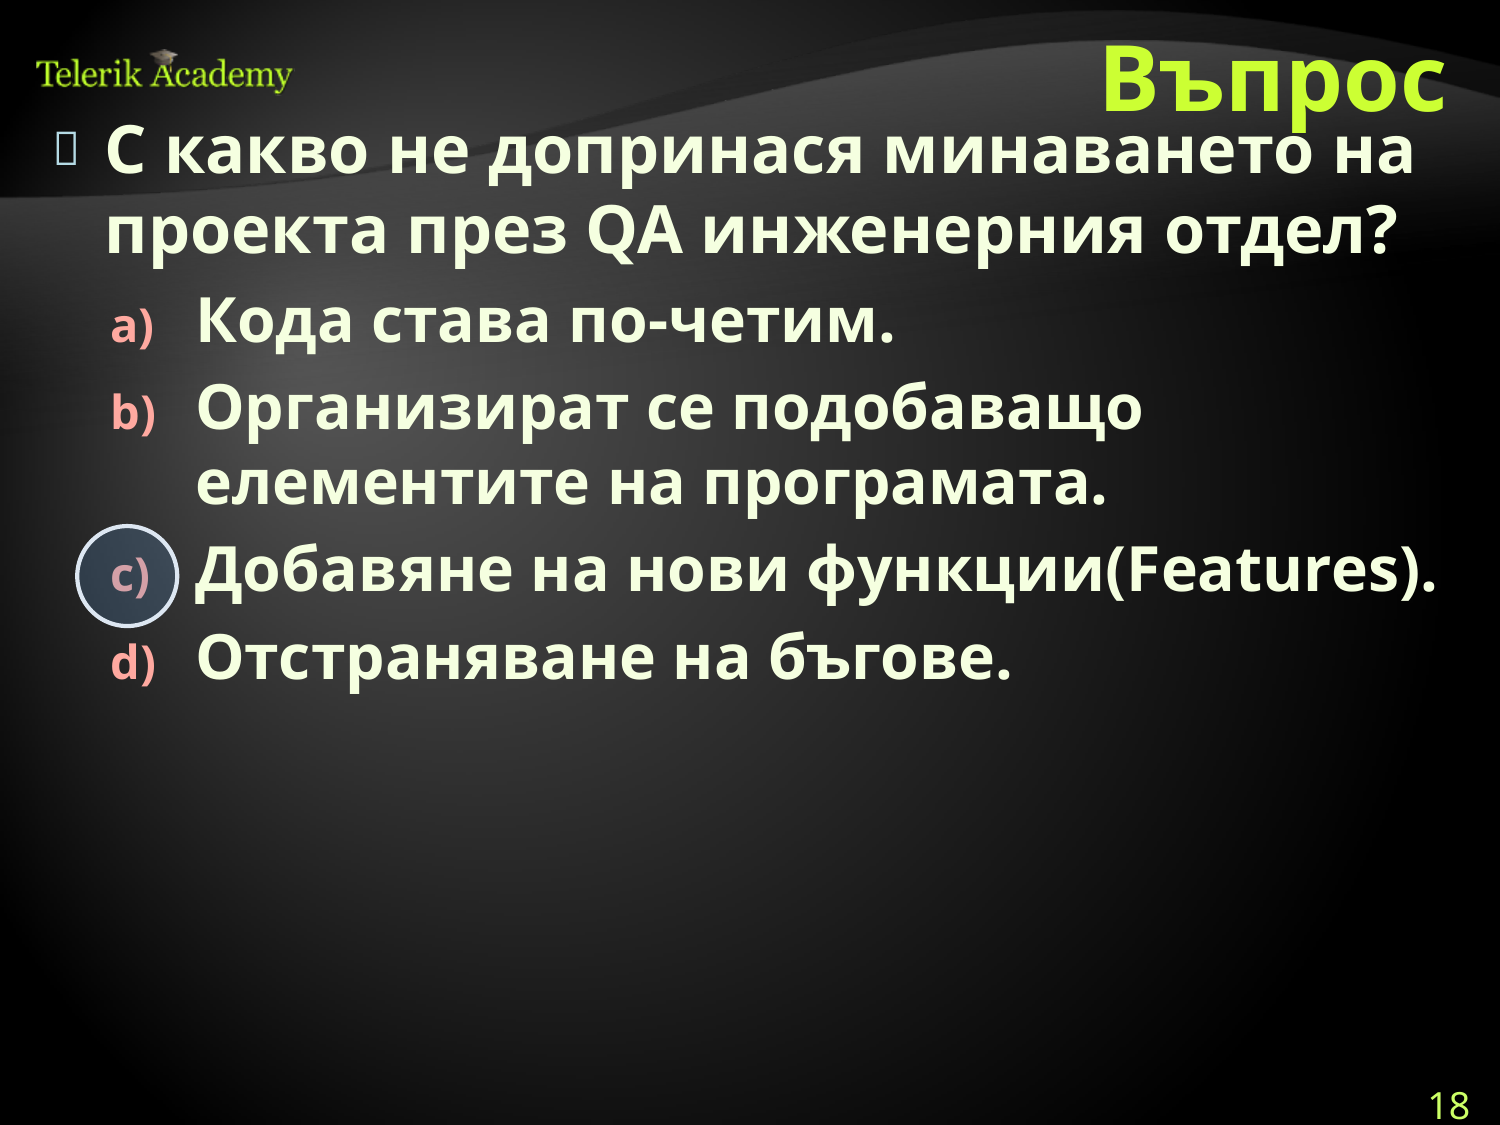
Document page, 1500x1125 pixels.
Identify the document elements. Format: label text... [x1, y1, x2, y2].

title Въпрос [300, 12, 1463, 99]
slide_number <number> [1412, 1074, 1488, 1113]
text_box [77, 526, 178, 627]
list С какво не допринася минаването на проекта през QA инженерния отдел? Кода става по-четим. Организират се подобаващо елементите на програмата. Добавяне на нови функции(Features). Отстраняване на бъгове. [37, 99, 1463, 1113]
picture [0, 0, 1500, 1125]
